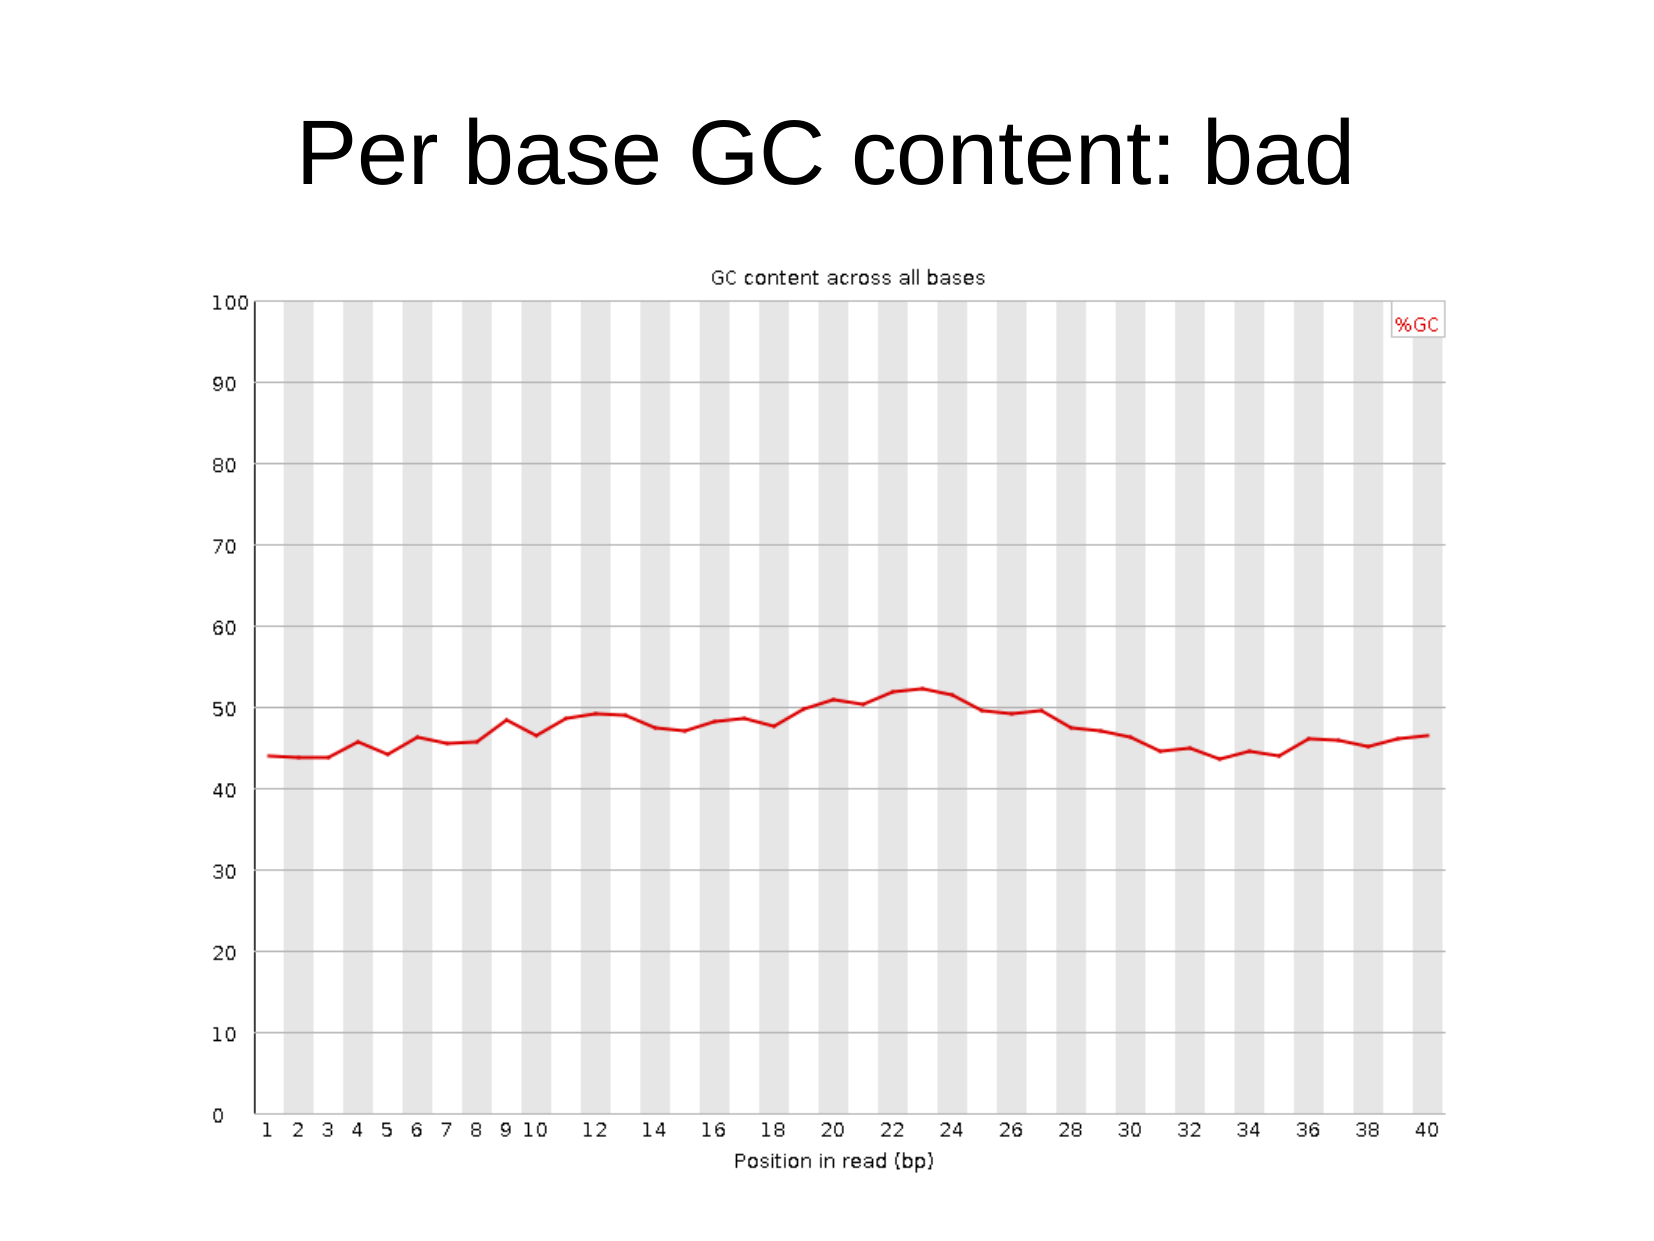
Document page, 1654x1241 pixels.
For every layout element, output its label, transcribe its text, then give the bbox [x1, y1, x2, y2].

title Per base GC content: bad [82, 49, 1571, 257]
picture [209, 238, 1460, 1176]
